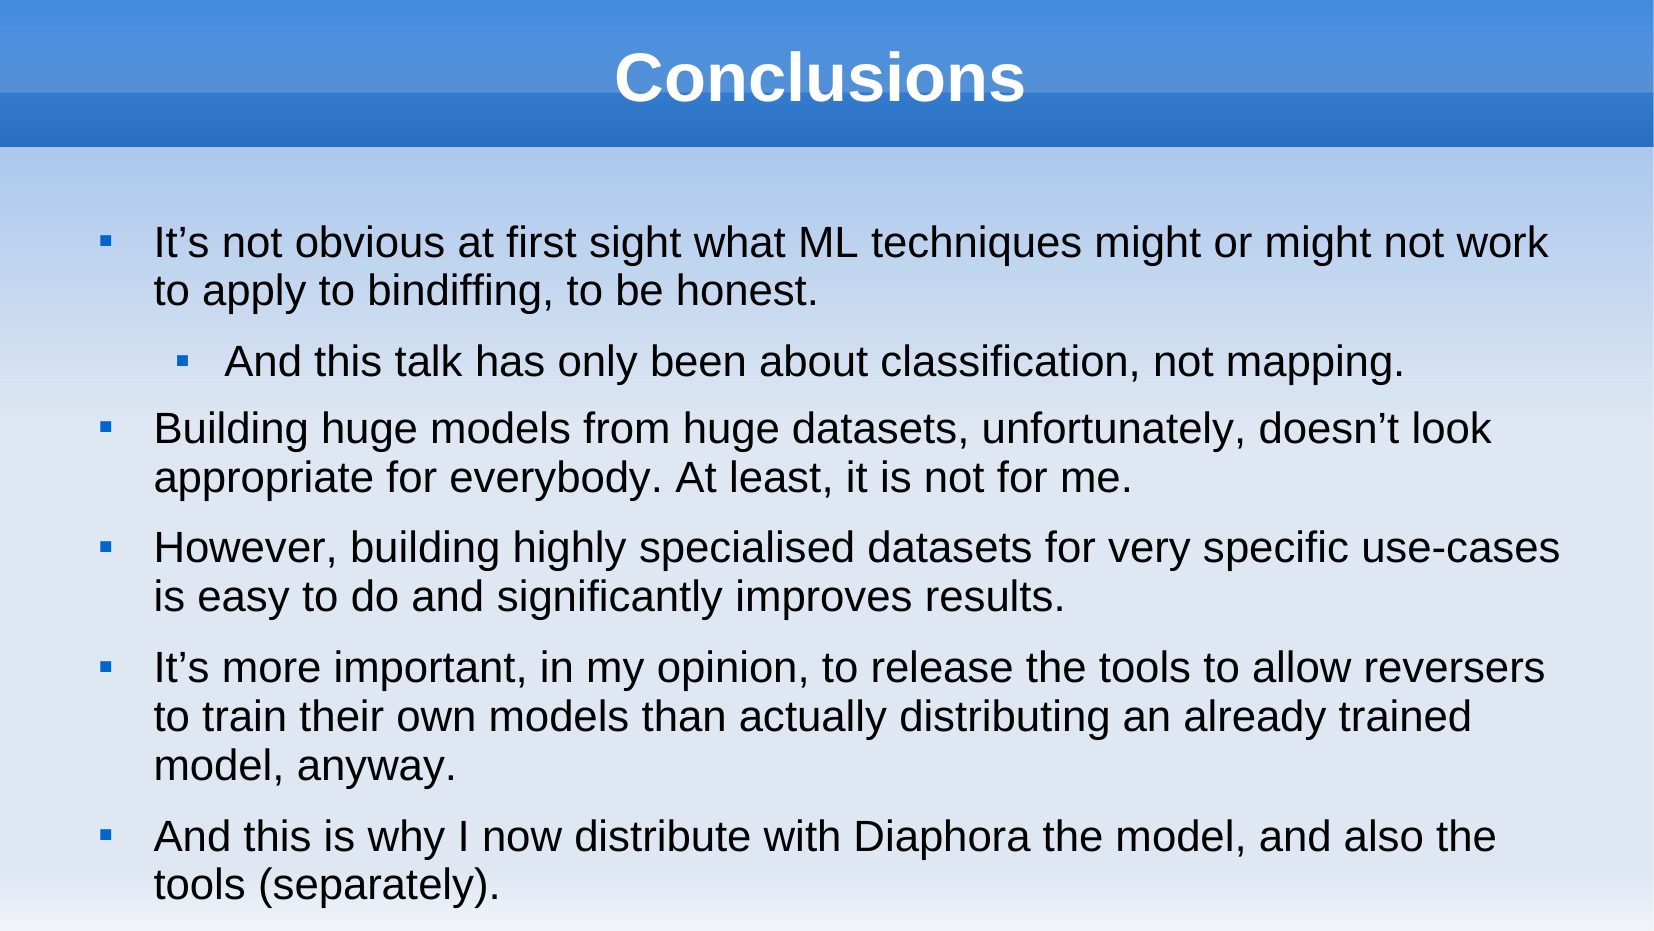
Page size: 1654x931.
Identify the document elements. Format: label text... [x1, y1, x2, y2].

list It’s not obvious at first sight what ML techniques might or might not work to apply to bindiffing, to be honest. And this talk has only been about classification, not mapping. Building huge models from huge datasets, unfortunately, doesn’t look appropriate for everybody. At least, it is not for me. However, building highly specialised datasets for very specific use-cases is easy to do and significantly improves results. It’s more important, in my opinion, to release the tools to allow reversers to train their own models than actually distributing an already trained model, anyway. And this is why I now distribute with Diaphora the model, and also the tools (separately). [82, 217, 1571, 910]
title Conclusions [76, 0, 1565, 156]
picture [0, 0, 1654, 931]
